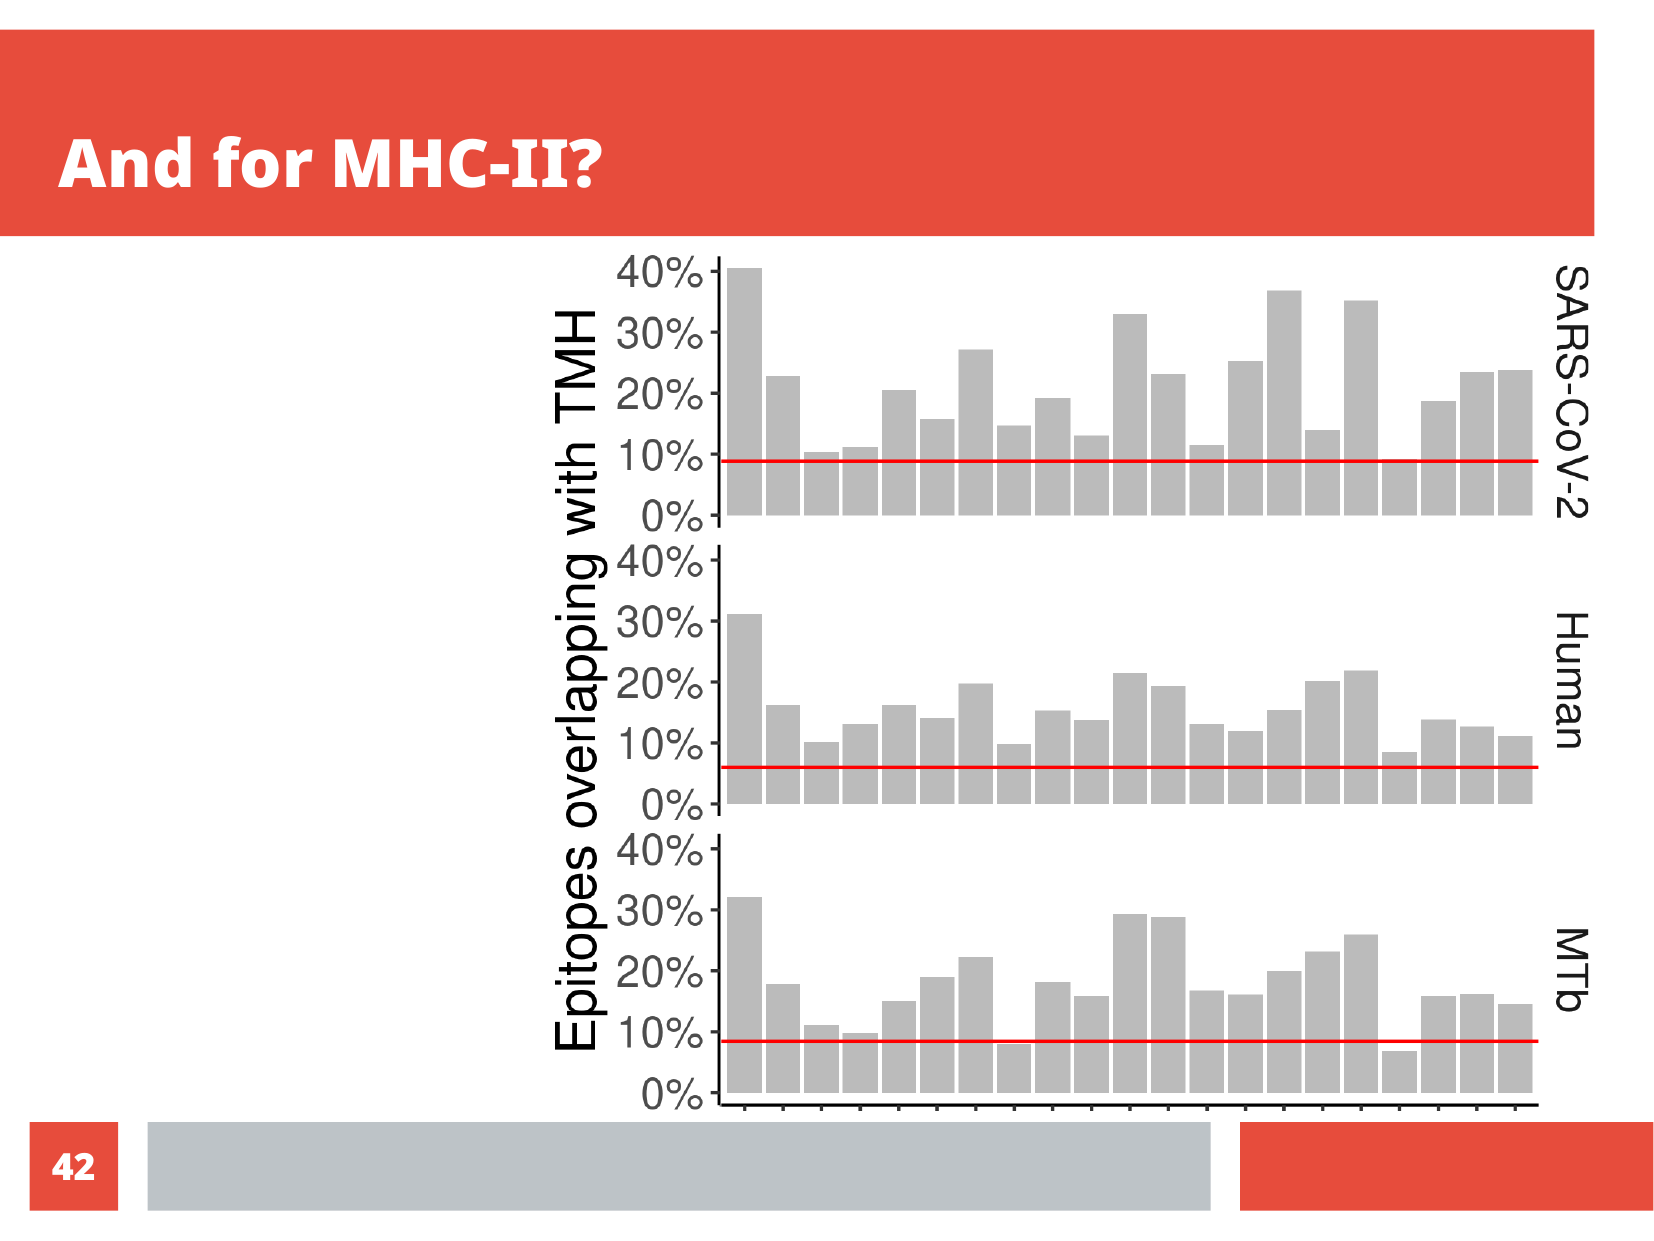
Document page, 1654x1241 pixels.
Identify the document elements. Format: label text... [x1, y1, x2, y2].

title And for MHC-II? [59, 59, 1595, 207]
picture [555, 254, 1589, 1111]
